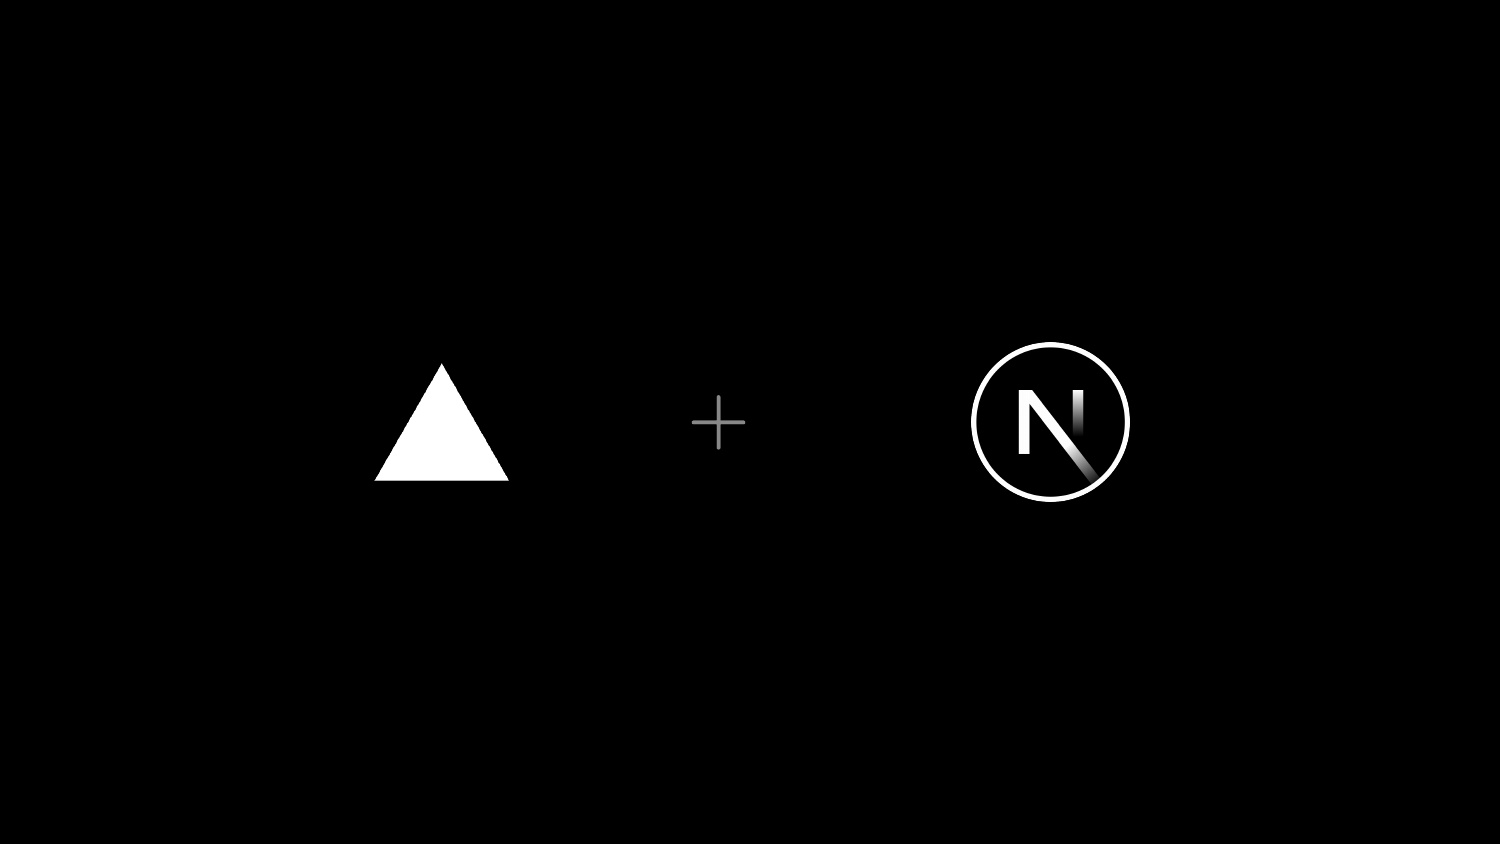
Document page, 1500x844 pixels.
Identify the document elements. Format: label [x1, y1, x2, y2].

picture [971, 342, 1130, 502]
picture [374, 363, 509, 481]
picture [674, 378, 760, 465]
